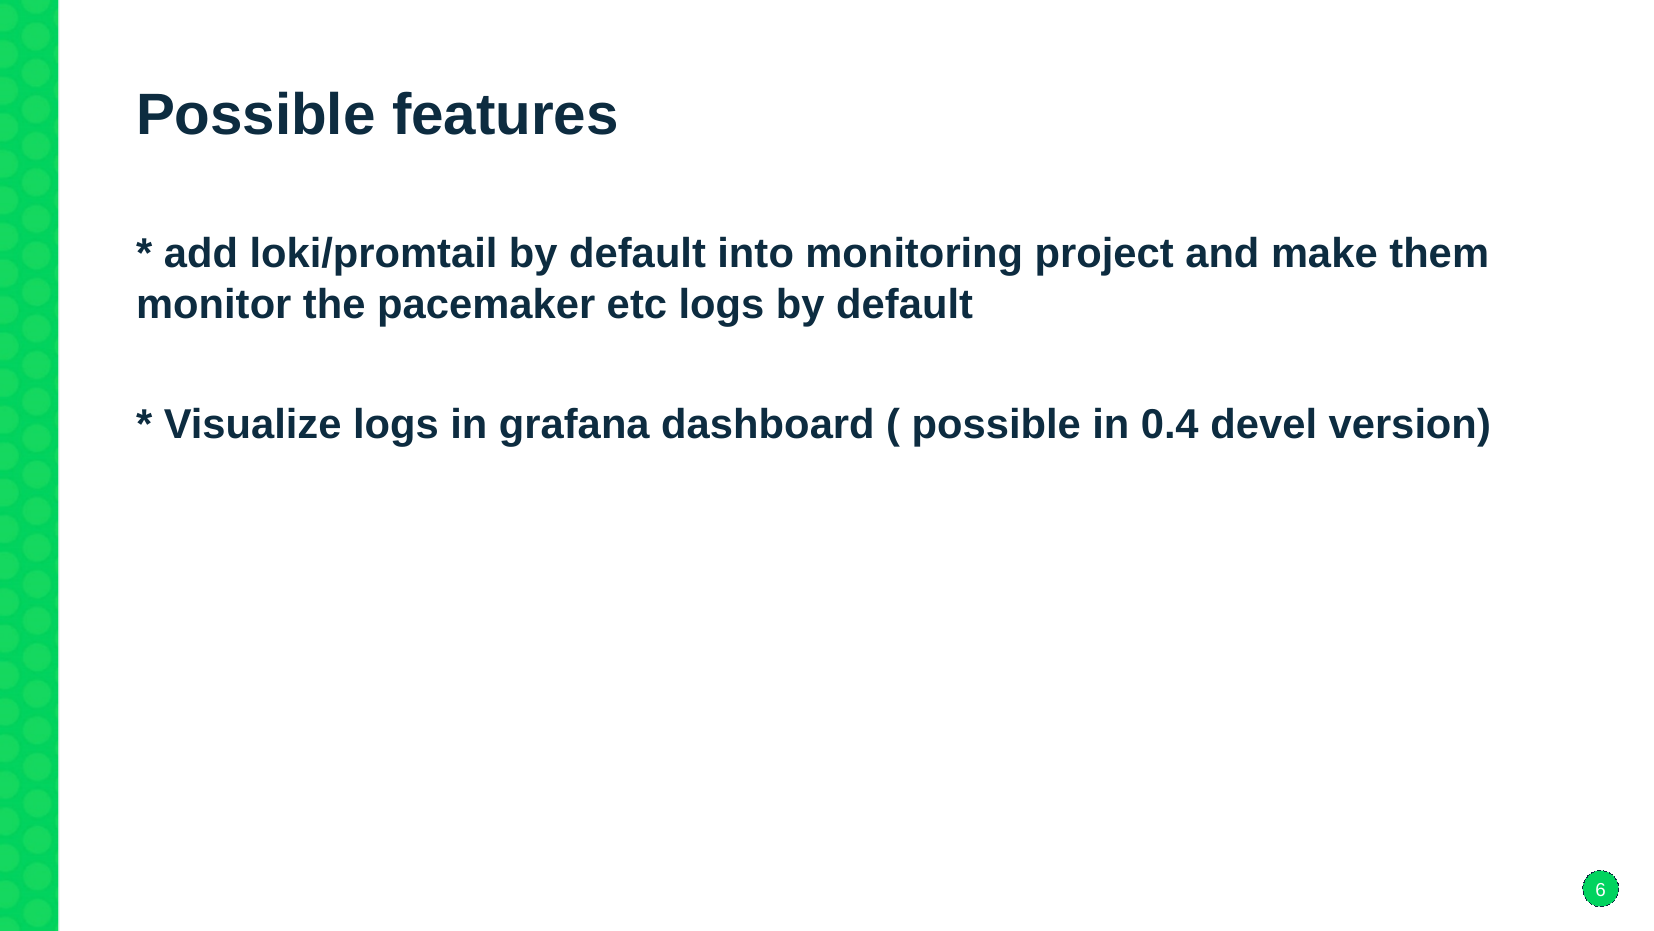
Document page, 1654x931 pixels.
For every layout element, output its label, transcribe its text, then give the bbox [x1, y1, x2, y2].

list * add loki/promtail by default into monitoring project and make them monitor the pacemaker etc logs by default * Visualize logs in grafana dashboard ( possible in 0.4 devel version) [121, 217, 1531, 825]
picture [0, 0, 76, 931]
title Possible features [121, 37, 1531, 193]
